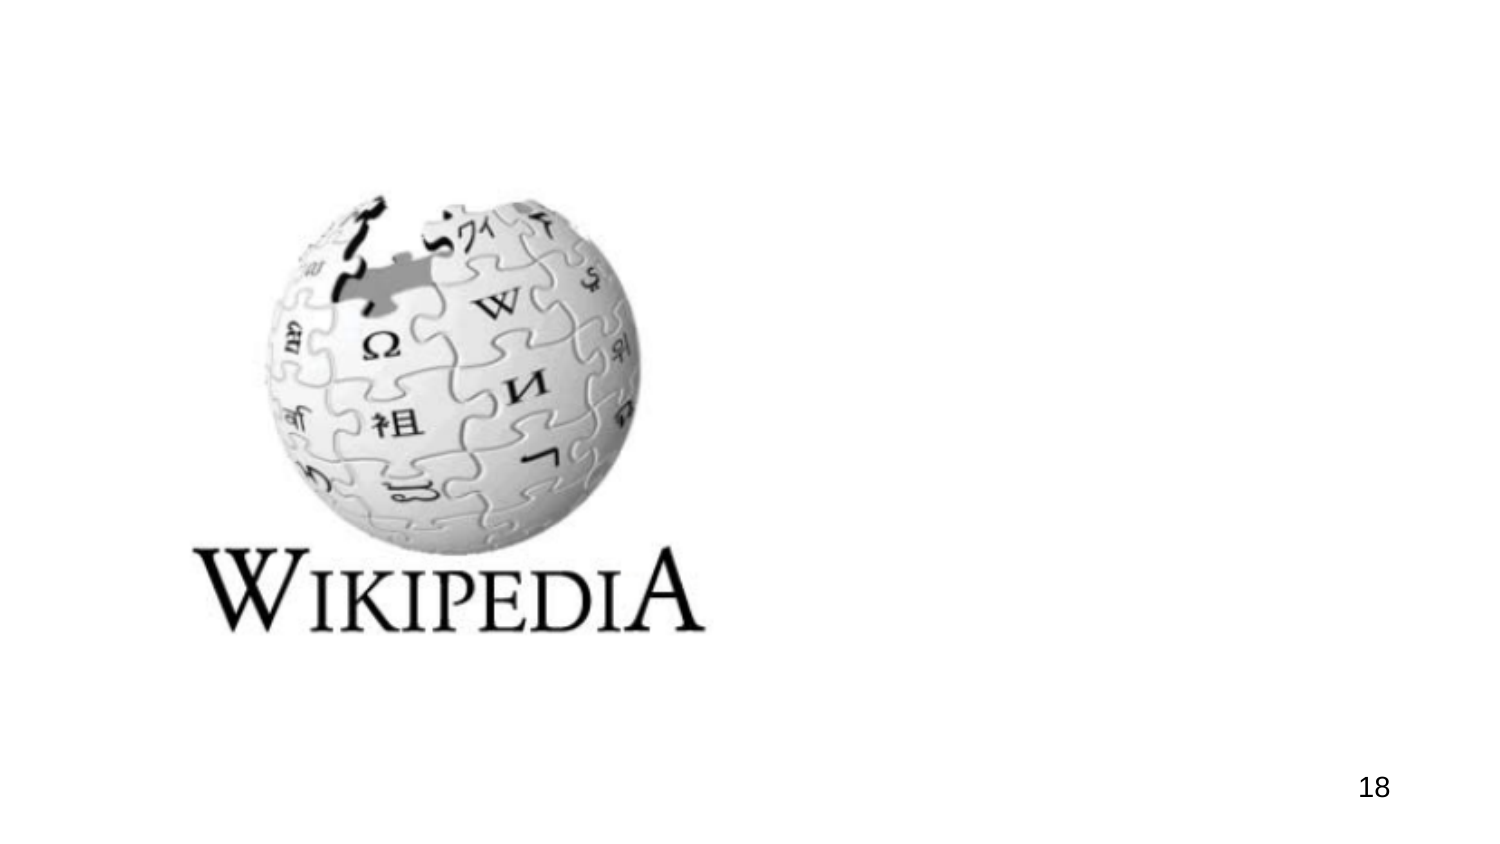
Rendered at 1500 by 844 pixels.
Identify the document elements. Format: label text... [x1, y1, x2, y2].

picture [176, 174, 719, 654]
slide_number <number> [1343, 753, 1434, 818]
